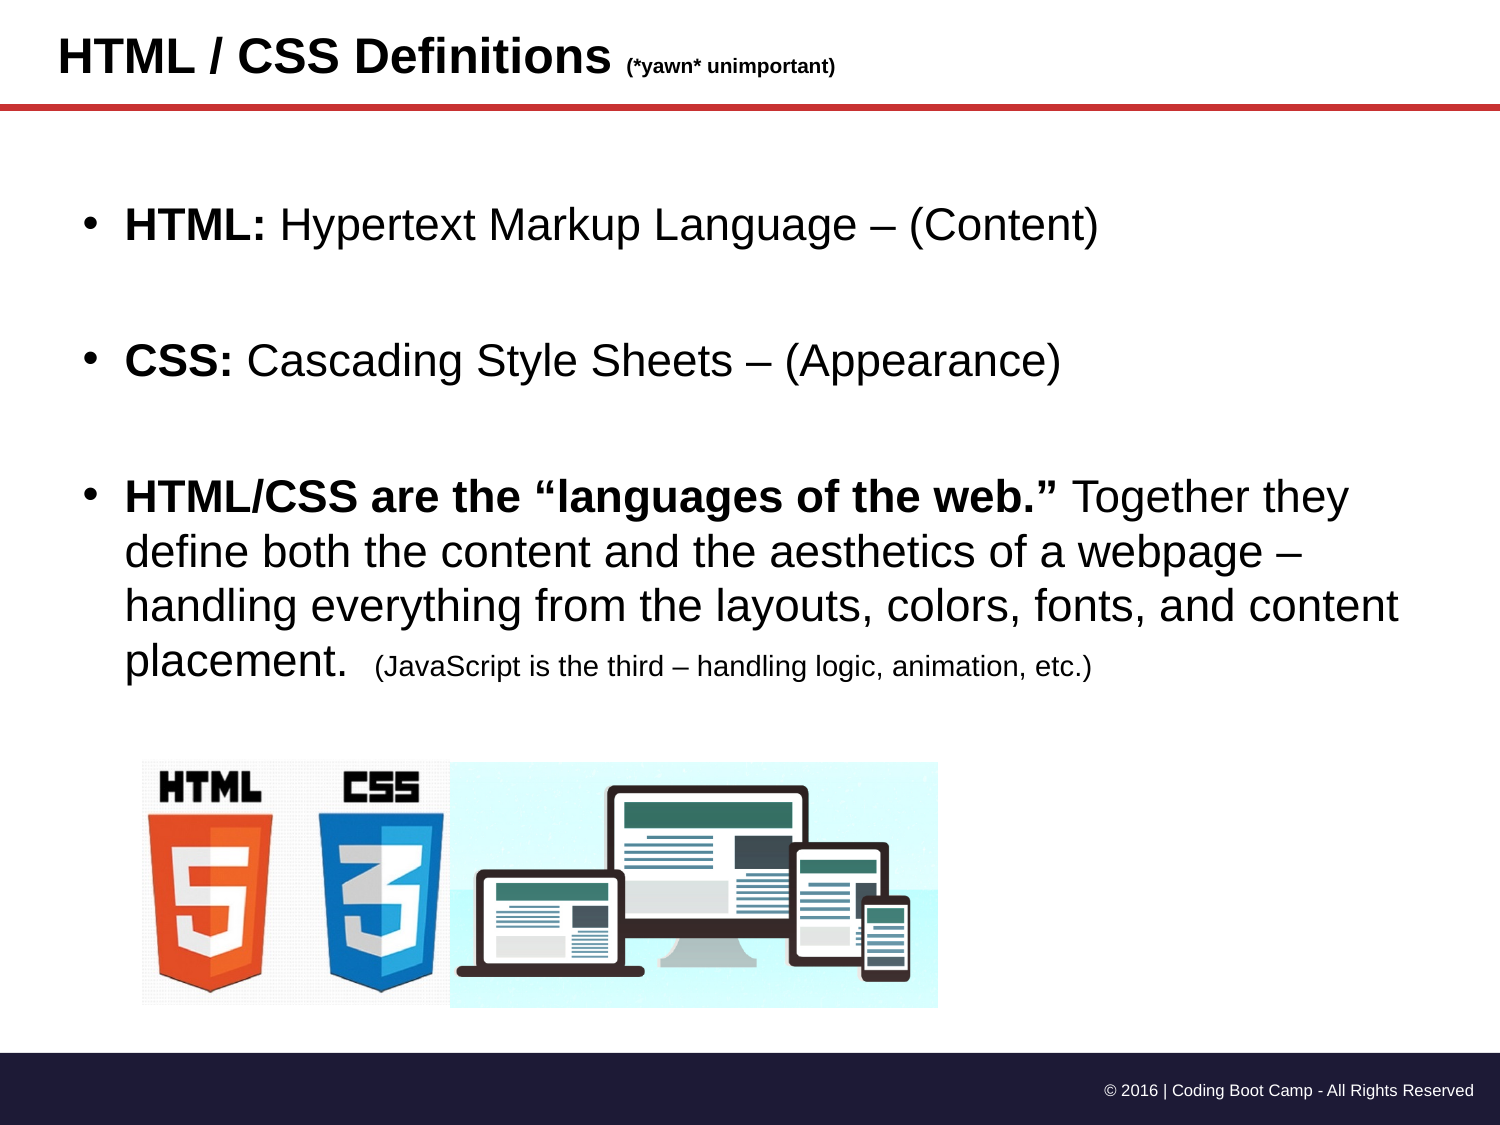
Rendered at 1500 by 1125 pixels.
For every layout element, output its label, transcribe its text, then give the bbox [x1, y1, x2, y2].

title HTML / CSS Definitions (*yawn* unimportant) [50, 0, 948, 108]
text_box HTML: Hypertext Markup Language – (Content) CSS: Cascading Style Sheets – (Appearance) HTML/CSS are the “languages of the web.” Together they define both the content and the aesthetics of a webpage – handling everything from the layouts, colors, fonts, and content placement. (JavaScript is the third – handling logic, animation, etc.) [74, 187, 1413, 952]
picture [142, 759, 938, 1008]
